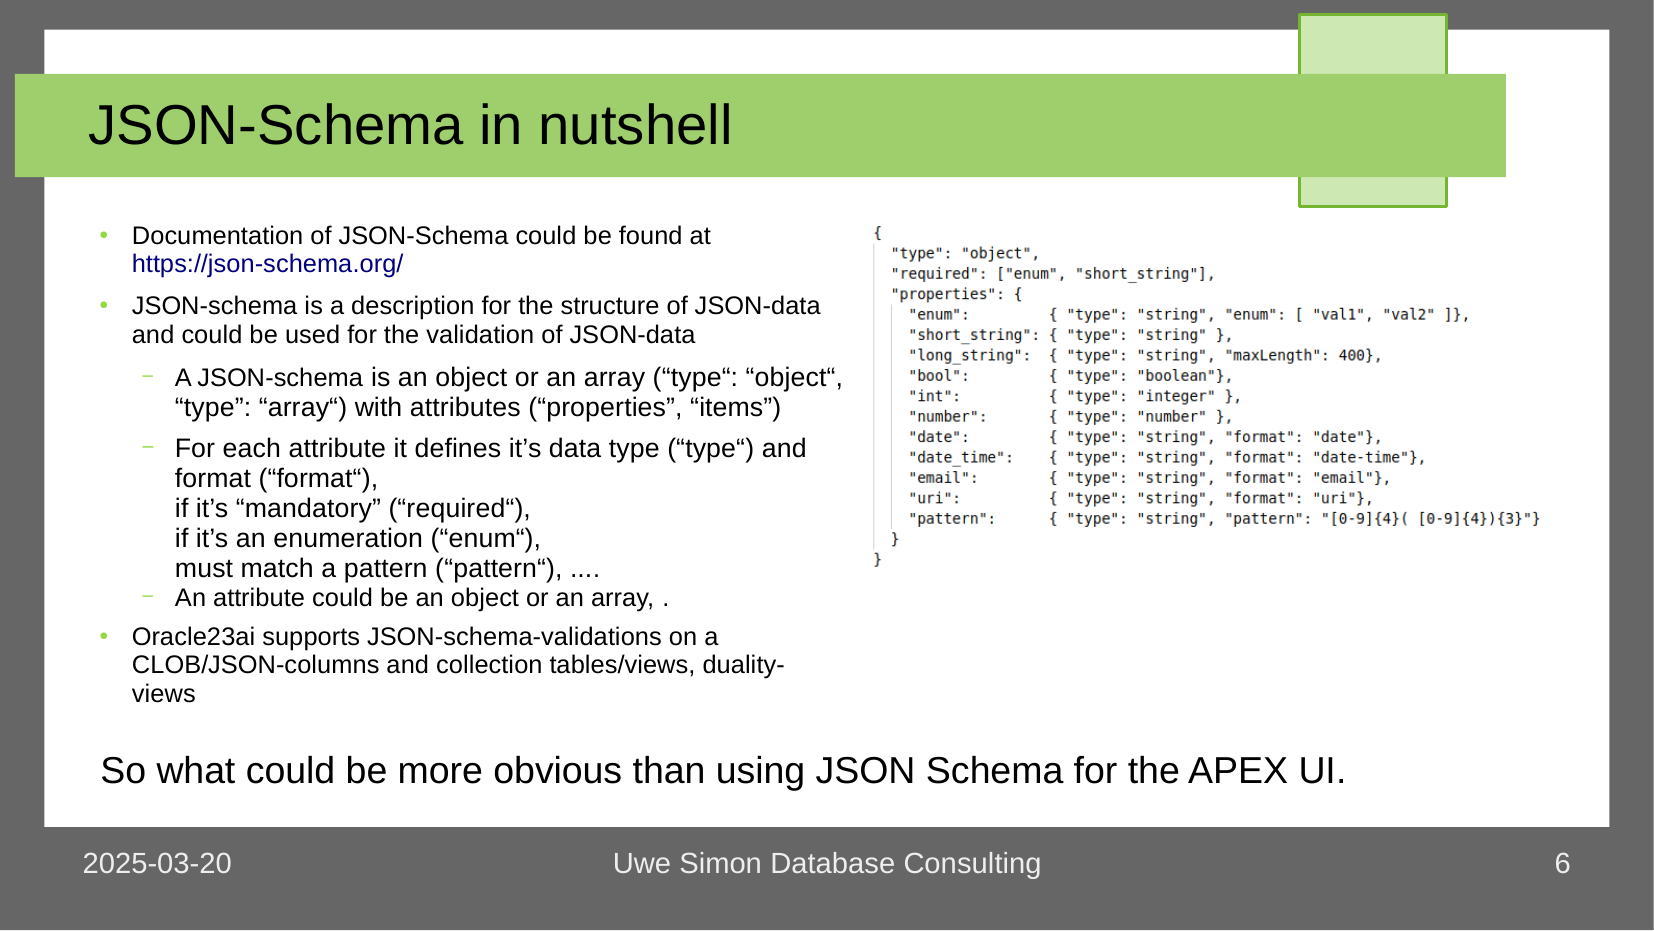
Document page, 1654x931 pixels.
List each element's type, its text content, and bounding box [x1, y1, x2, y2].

list Documentation of JSON-Schema could be found at https://json-schema.org/ JSON-schema is a description for the structure of JSON-data and could be used for the validation of JSON-data A JSON-schema is an object or an array (“type“: “object“, “type”: “array“) with attributes (“properties”, “items”) For each attribute it defines it’s data type (“type“) and format (“format“), if it’s “mandatory” (“required“), if it’s an enumeration (“enum“), must match a pattern (“pattern“), .... An attribute could be an object or an array, . Oracle23ai supports JSON-schema-validations on a CLOB/JSON-columns and collection tables/views, duality-views [88, 221, 844, 737]
title JSON-Schema in nutshell [88, 73, 1506, 178]
picture [867, 224, 1566, 585]
list So what could be more obvious than using JSON Schema for the APEX UI. [29, 749, 1520, 812]
